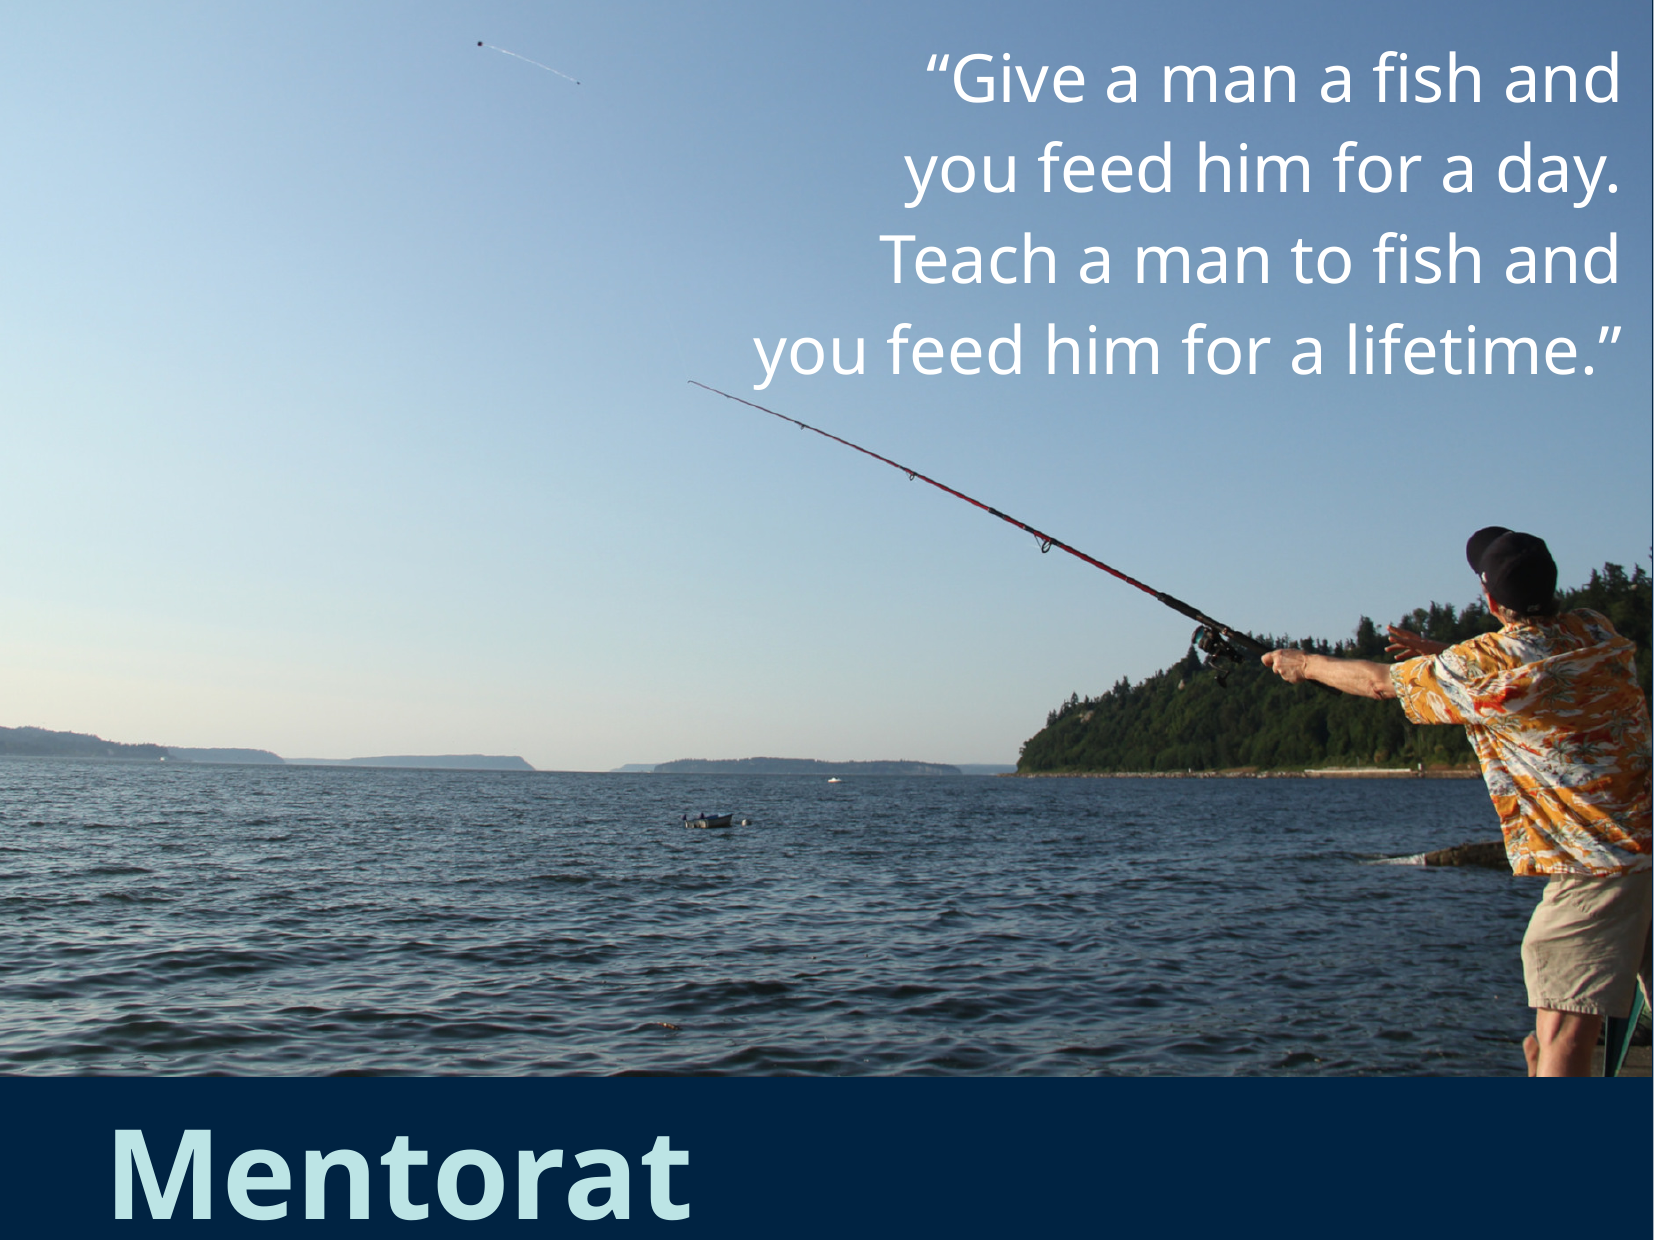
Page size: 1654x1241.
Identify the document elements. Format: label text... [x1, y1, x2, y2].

picture [0, 0, 1652, 1077]
text_box Mentorat [89, 1078, 860, 1233]
list “Give a man a fish and you feed him for a day. Teach a man to fish and you feed him for a lifetime.” [61, 30, 1624, 926]
